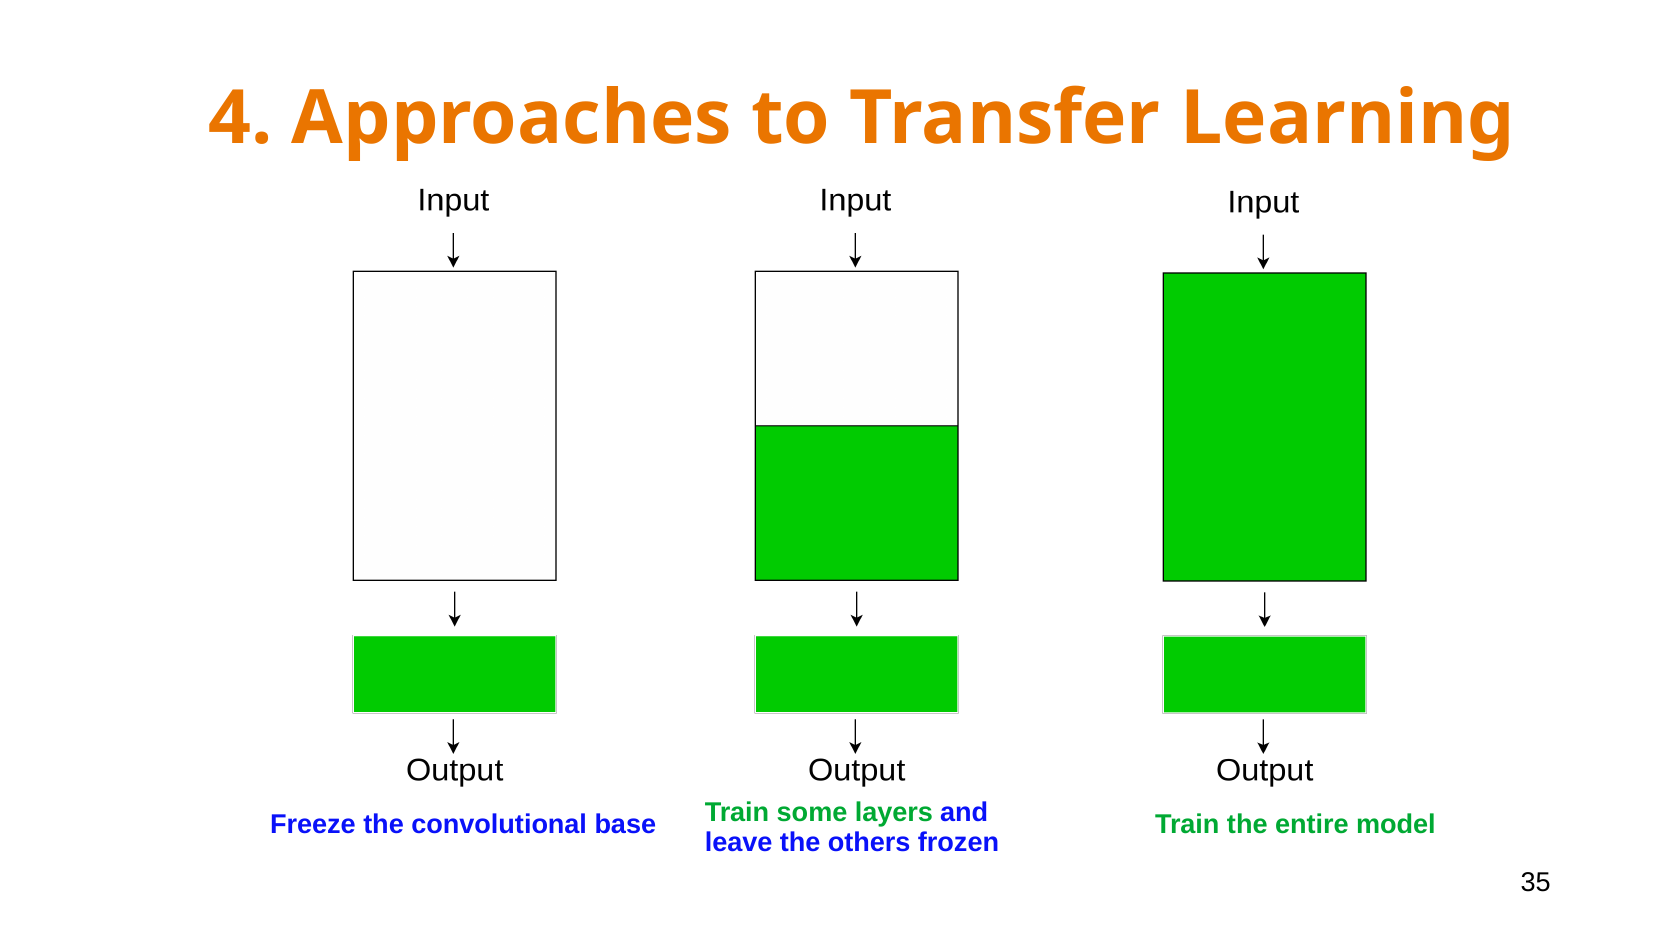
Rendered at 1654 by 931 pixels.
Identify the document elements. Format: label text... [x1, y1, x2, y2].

picture [741, 193, 972, 789]
picture [1149, 193, 1380, 801]
picture [339, 193, 570, 801]
title 4. Approaches to Transfer Learning [82, 37, 1571, 193]
text_box Train some layers and leave the others frozen [690, 789, 1014, 865]
text_box Freeze the convolutional base [255, 801, 671, 847]
text_box Train the entire model [1140, 801, 1451, 847]
